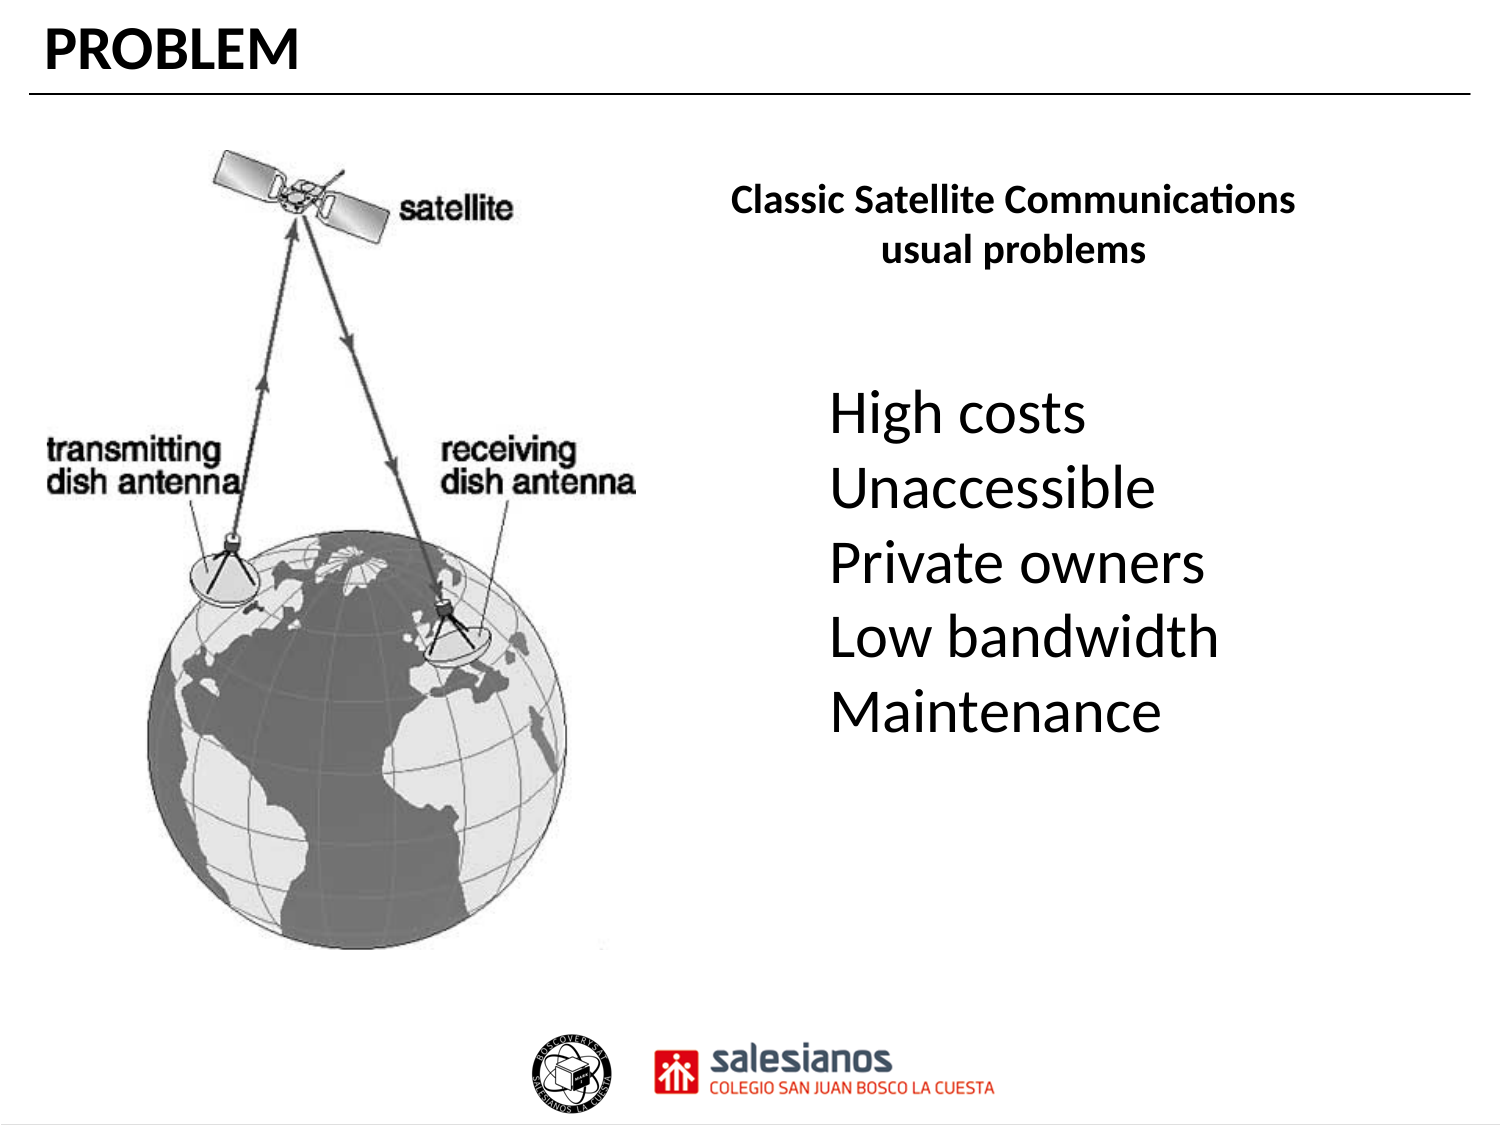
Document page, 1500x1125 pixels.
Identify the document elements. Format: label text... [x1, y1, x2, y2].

text_box High costs Unaccessible Private owners Low bandwidth Maintenance [814, 363, 1435, 753]
text_box Classic Satellite Communications usual problems [574, 163, 1454, 279]
picture [0, 0, 1500, 1125]
text_box PROBLEM [29, 0, 1472, 90]
